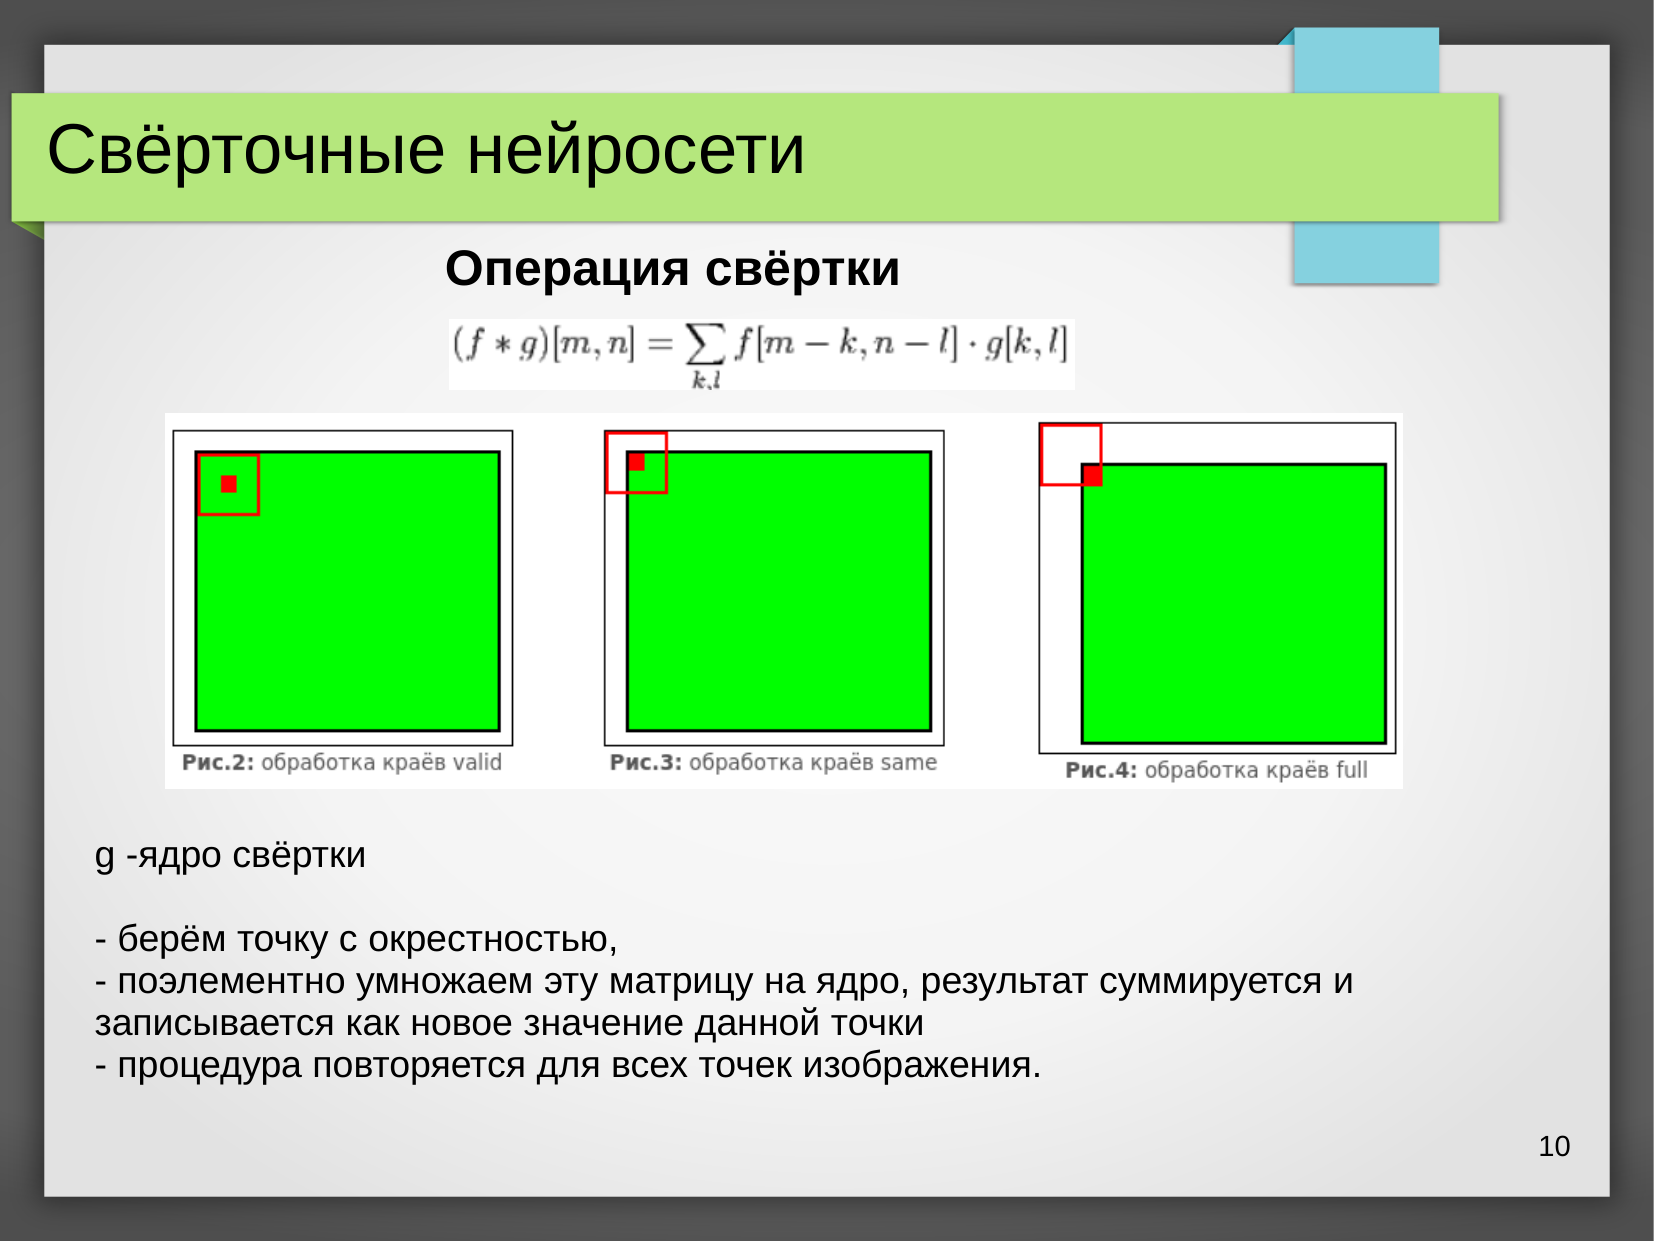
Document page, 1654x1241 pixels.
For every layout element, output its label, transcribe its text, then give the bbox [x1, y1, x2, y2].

text_box g -ядро свёртки - берём точку с окрестностью, - поэлементно умножаем эту матрицу на ядро, результат суммируется и записывается как новое значение данной точки - процедура повторяется для всех точек изображения. [94, 811, 1583, 1150]
picture [0, 0, 1654, 1241]
title Свёрточные нейросети [46, 109, 1499, 190]
subtitle Операция свёртки [200, 236, 1146, 301]
